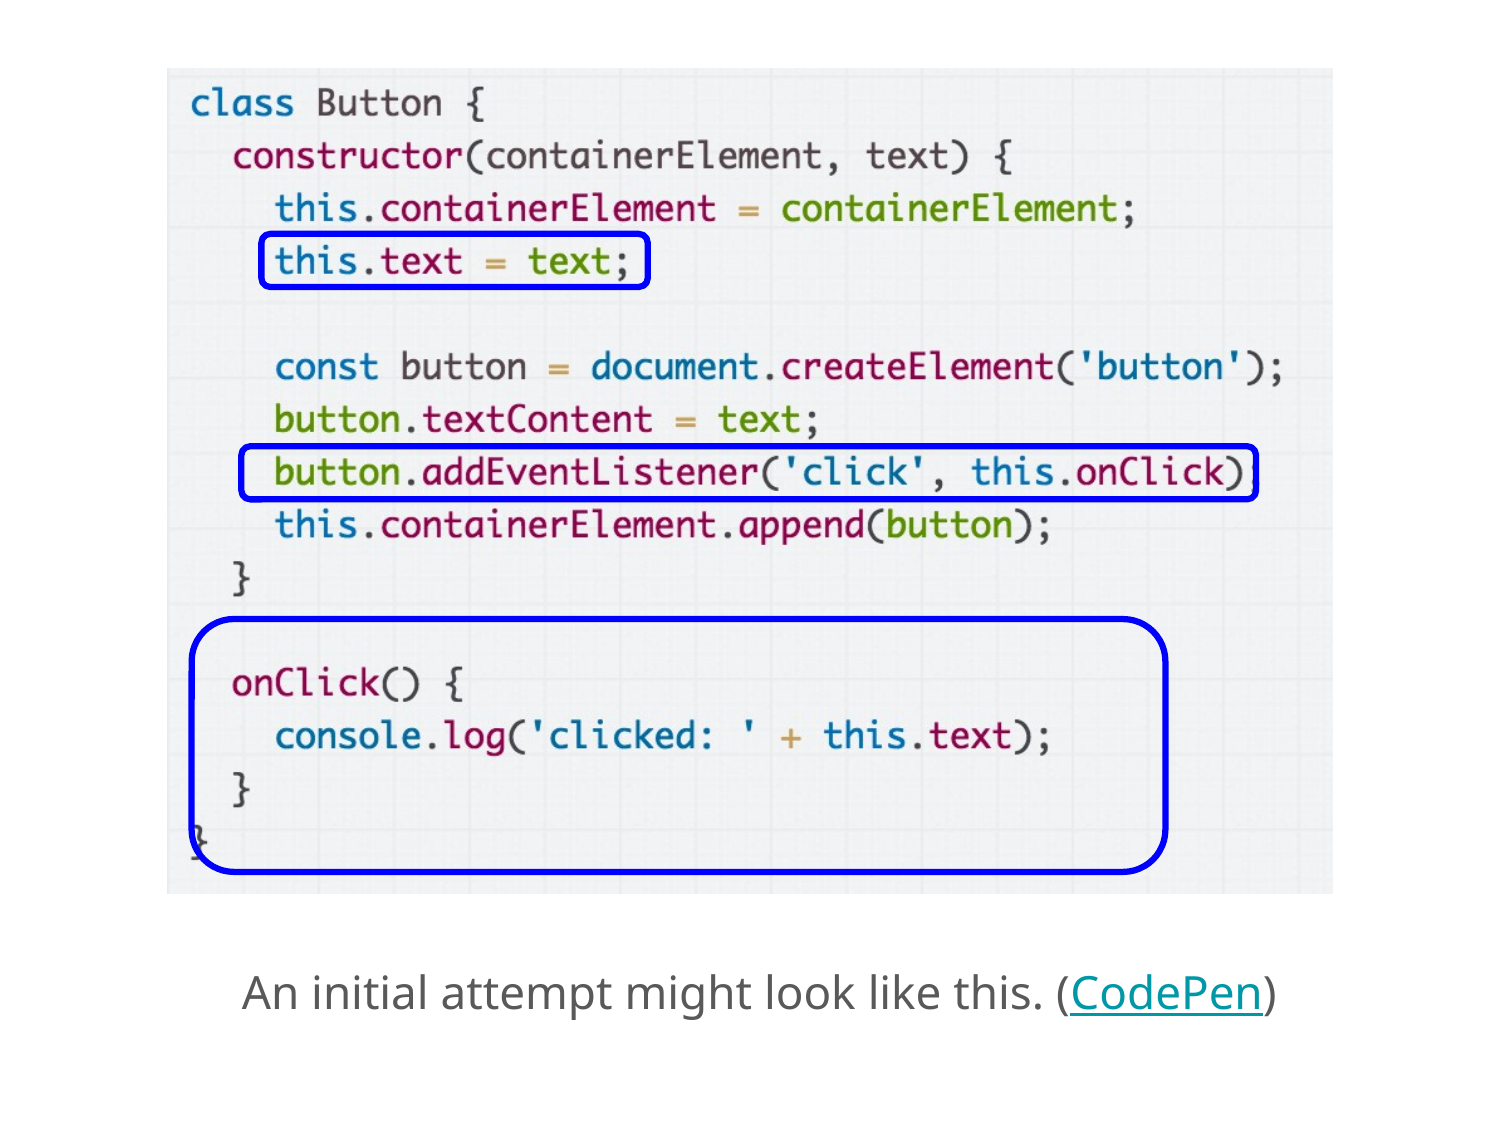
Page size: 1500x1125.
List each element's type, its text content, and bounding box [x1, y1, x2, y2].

picture [167, 68, 1333, 894]
list An initial attempt might look like this. (CodePen) [226, 938, 1333, 1125]
